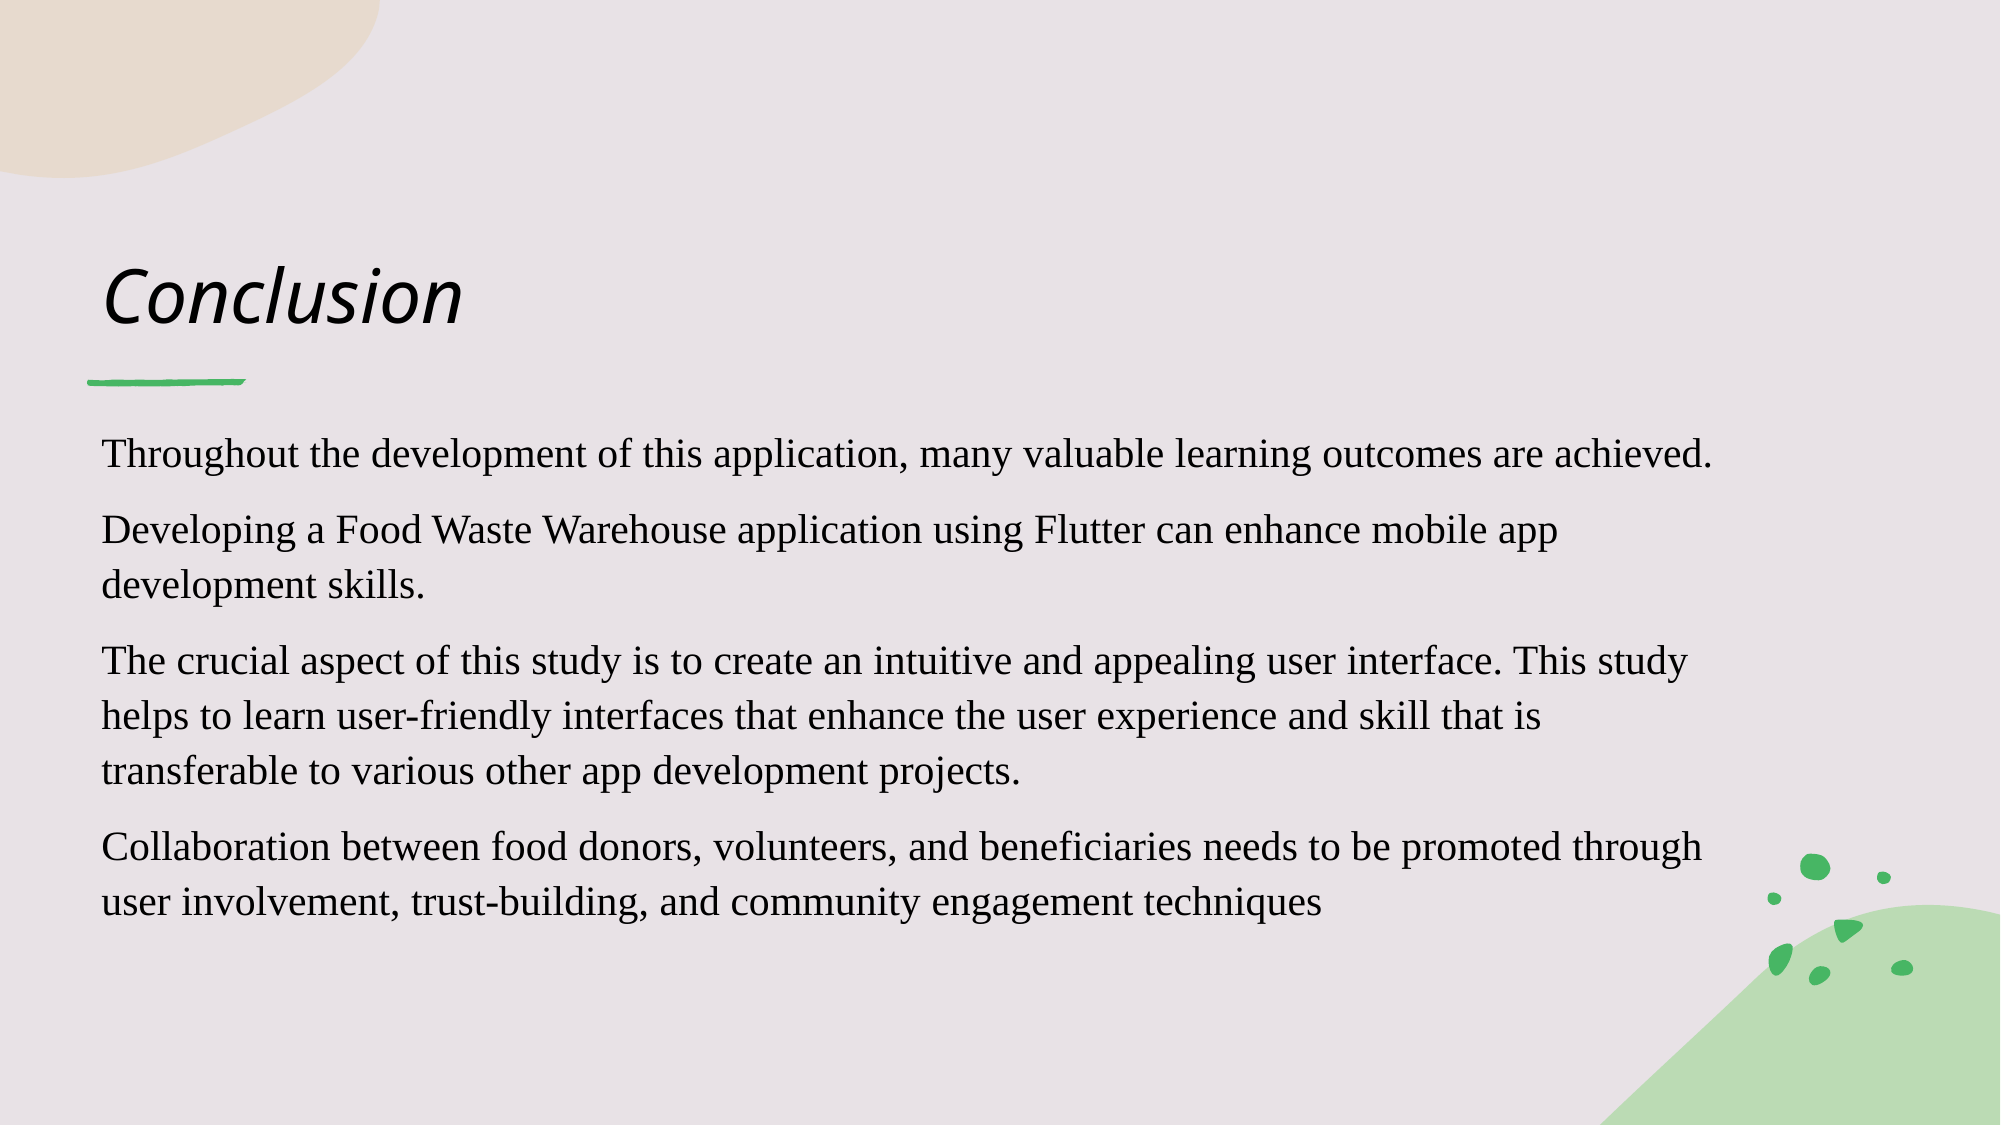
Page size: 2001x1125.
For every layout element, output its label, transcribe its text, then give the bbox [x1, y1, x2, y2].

list Throughout the development of this application, many valuable learning outcomes are achieved. Developing a Food Waste Warehouse application using Flutter can enhance mobile app development skills. The crucial aspect of this study is to create an intuitive and appealing user interface. This study helps to learn user-friendly interfaces that enhance the user experience and skill that is transferable to various other app development projects. Collaboration between food donors, volunteers, and beneficiaries needs to be promoted through user involvement, trust-building, and community engagement techniques [86, 413, 1740, 996]
title Conclusion [86, 129, 1740, 347]
